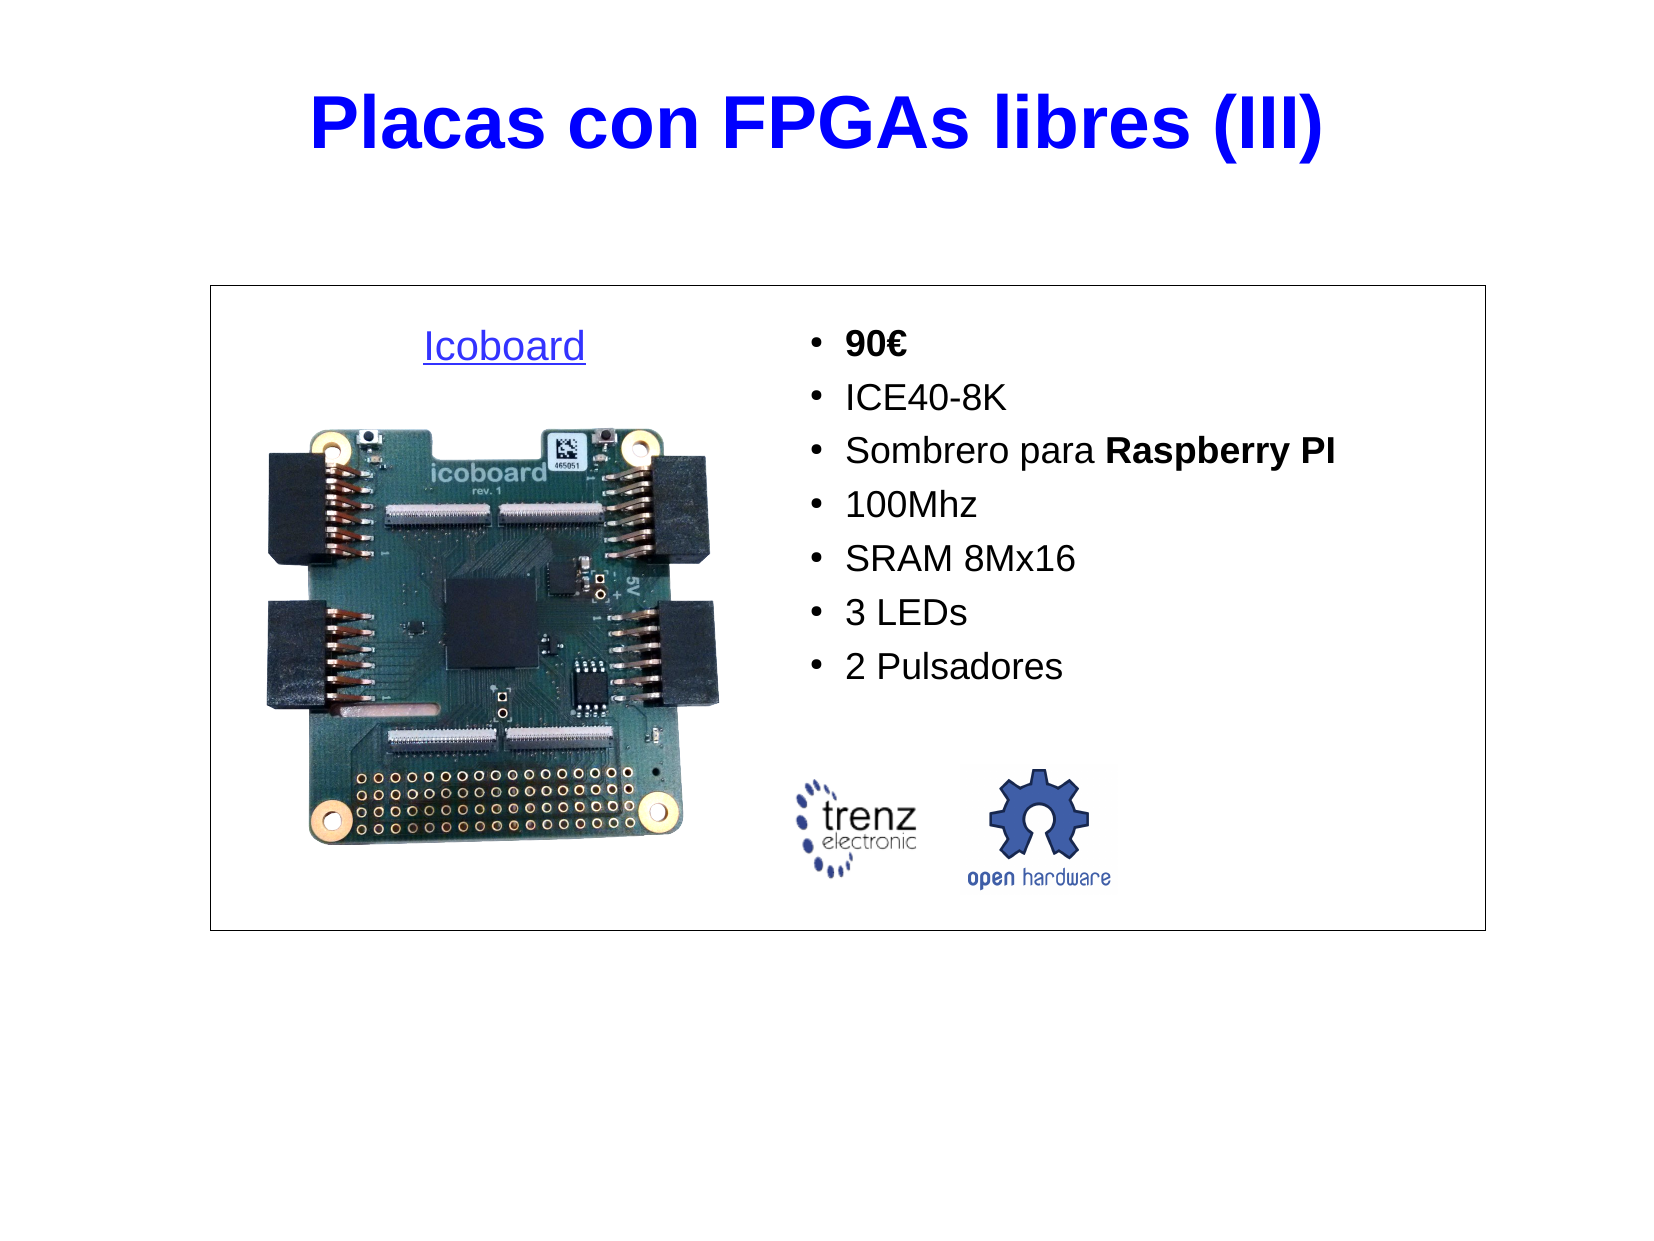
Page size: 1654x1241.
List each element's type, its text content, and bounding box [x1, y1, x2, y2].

picture [255, 419, 1118, 895]
text_box 90€ ICE40-8K Sombrero para Raspberry PI 100Mhz SRAM 8Mx16 3 LEDs 2 Pulsadores [795, 315, 1441, 737]
text_box [210, 285, 1486, 931]
text_box Icoboard [408, 315, 616, 377]
text_box Placas con FPGAs libres (III) [90, 73, 1546, 211]
